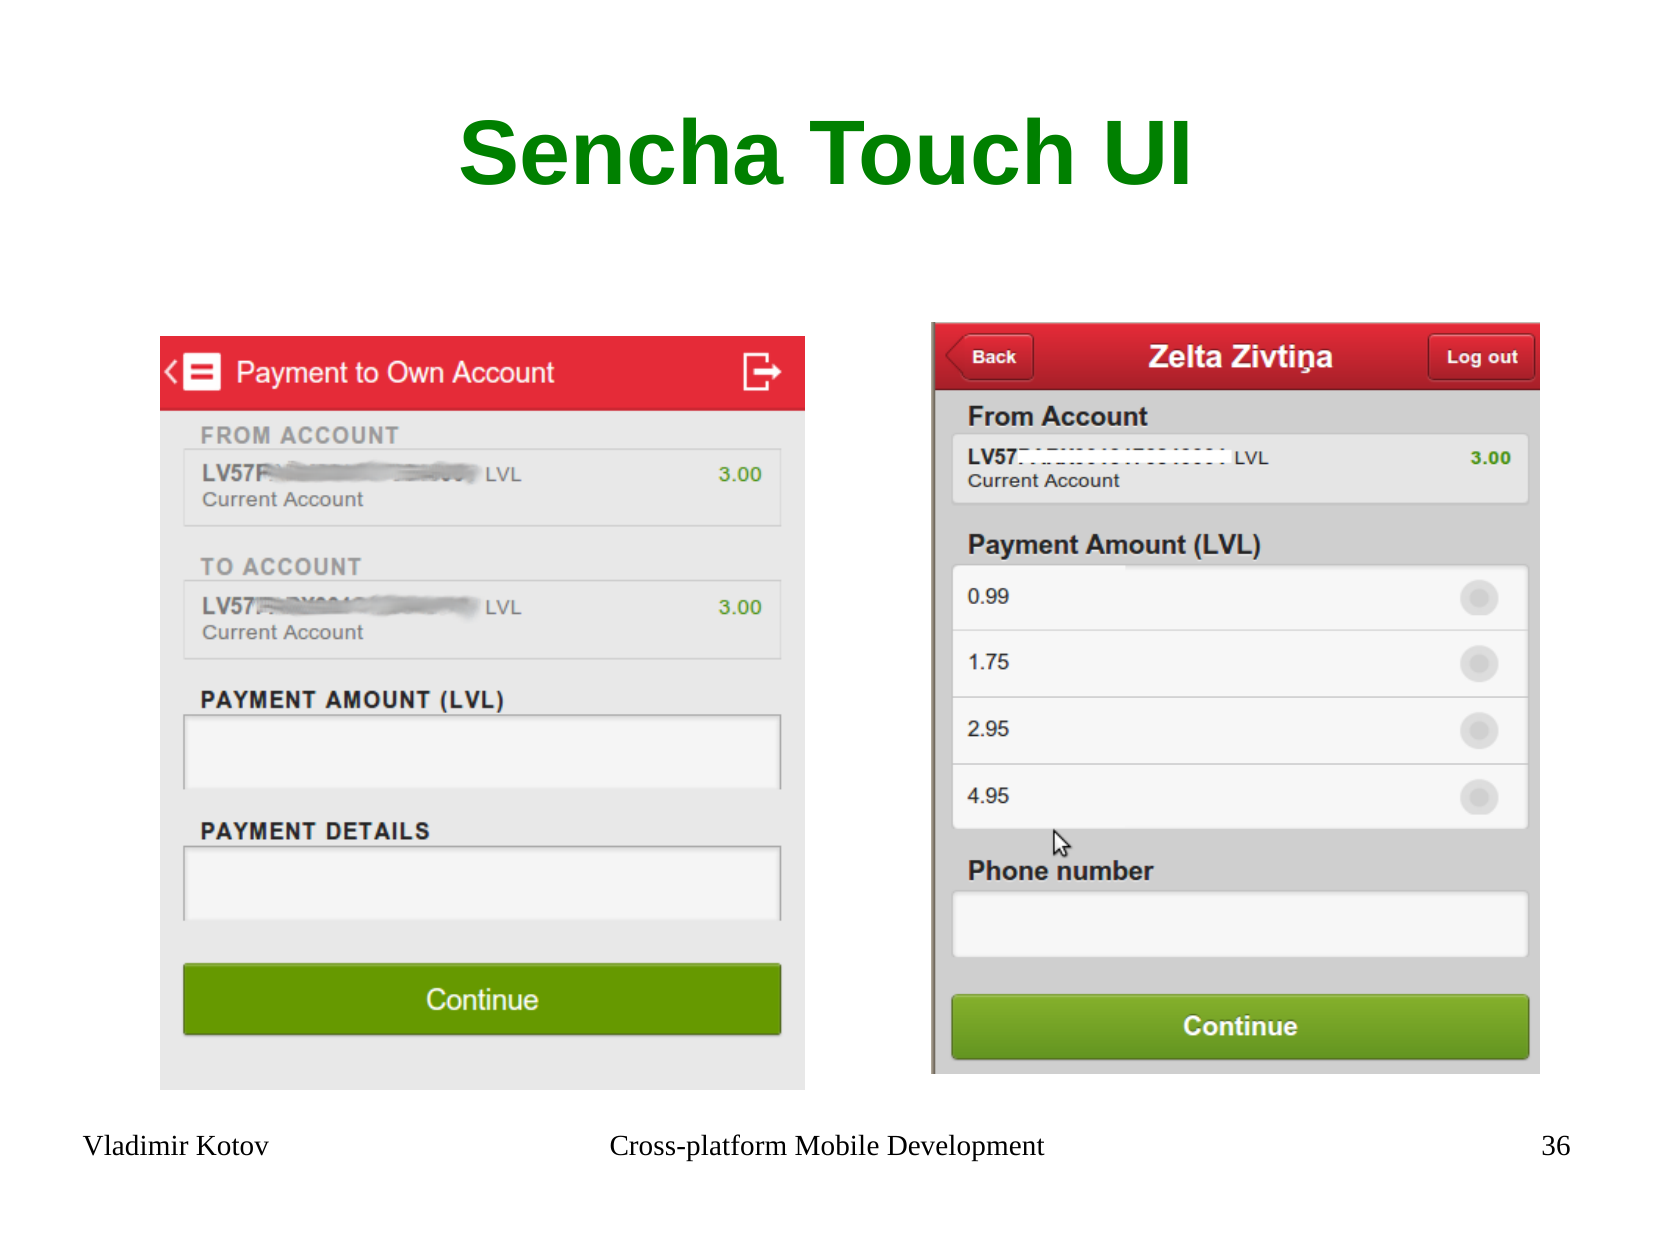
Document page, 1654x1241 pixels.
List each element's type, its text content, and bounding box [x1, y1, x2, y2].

picture [931, 322, 1540, 1074]
picture [160, 336, 805, 1090]
title Sencha Touch UI [82, 56, 1571, 250]
